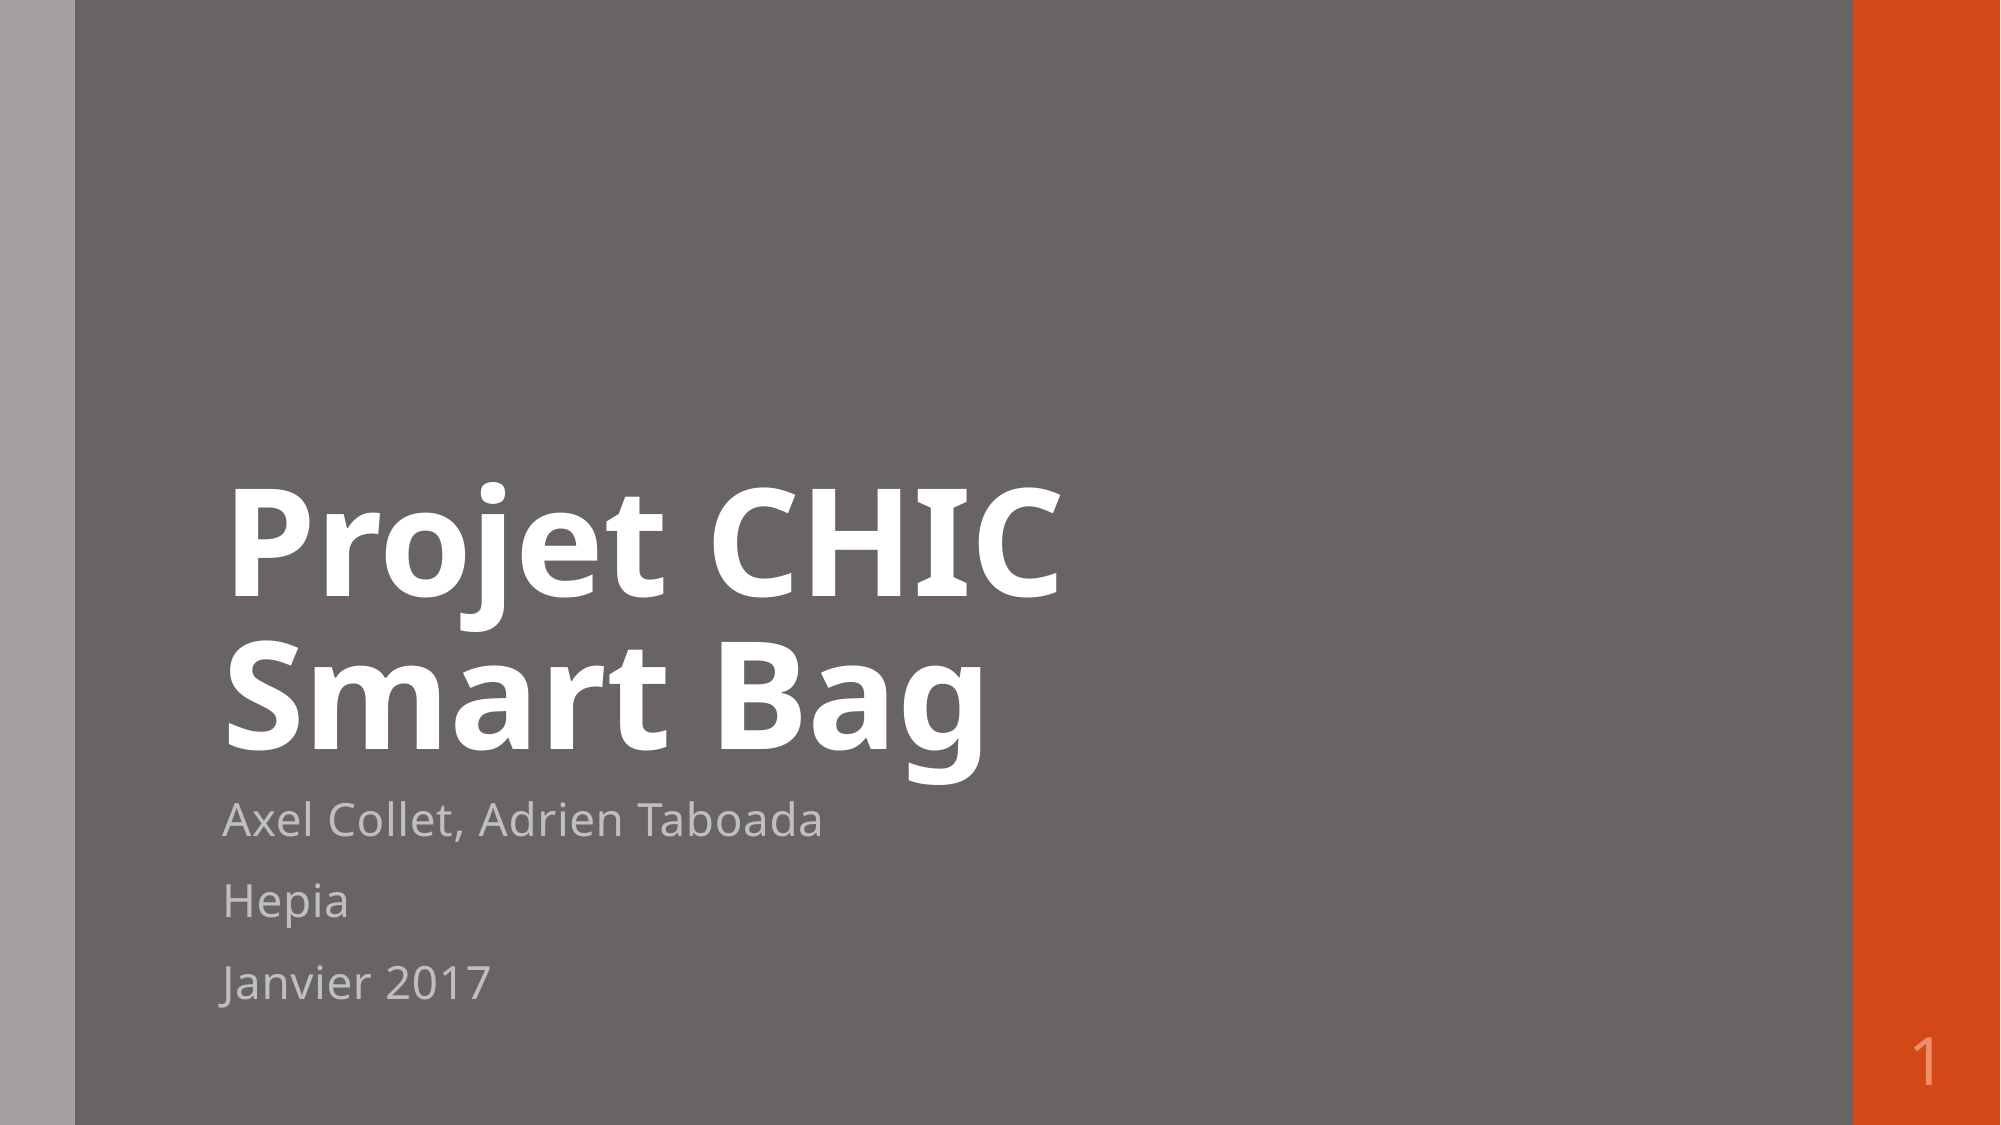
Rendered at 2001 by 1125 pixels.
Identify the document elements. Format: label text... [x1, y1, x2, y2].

subtitle Axel Collet, Adrien Taboada Hepia Janvier 2017 [206, 787, 1752, 1066]
text_box [1852, 1012, 2000, 1110]
title Projet CHIC Smart Bag [206, 124, 1752, 787]
